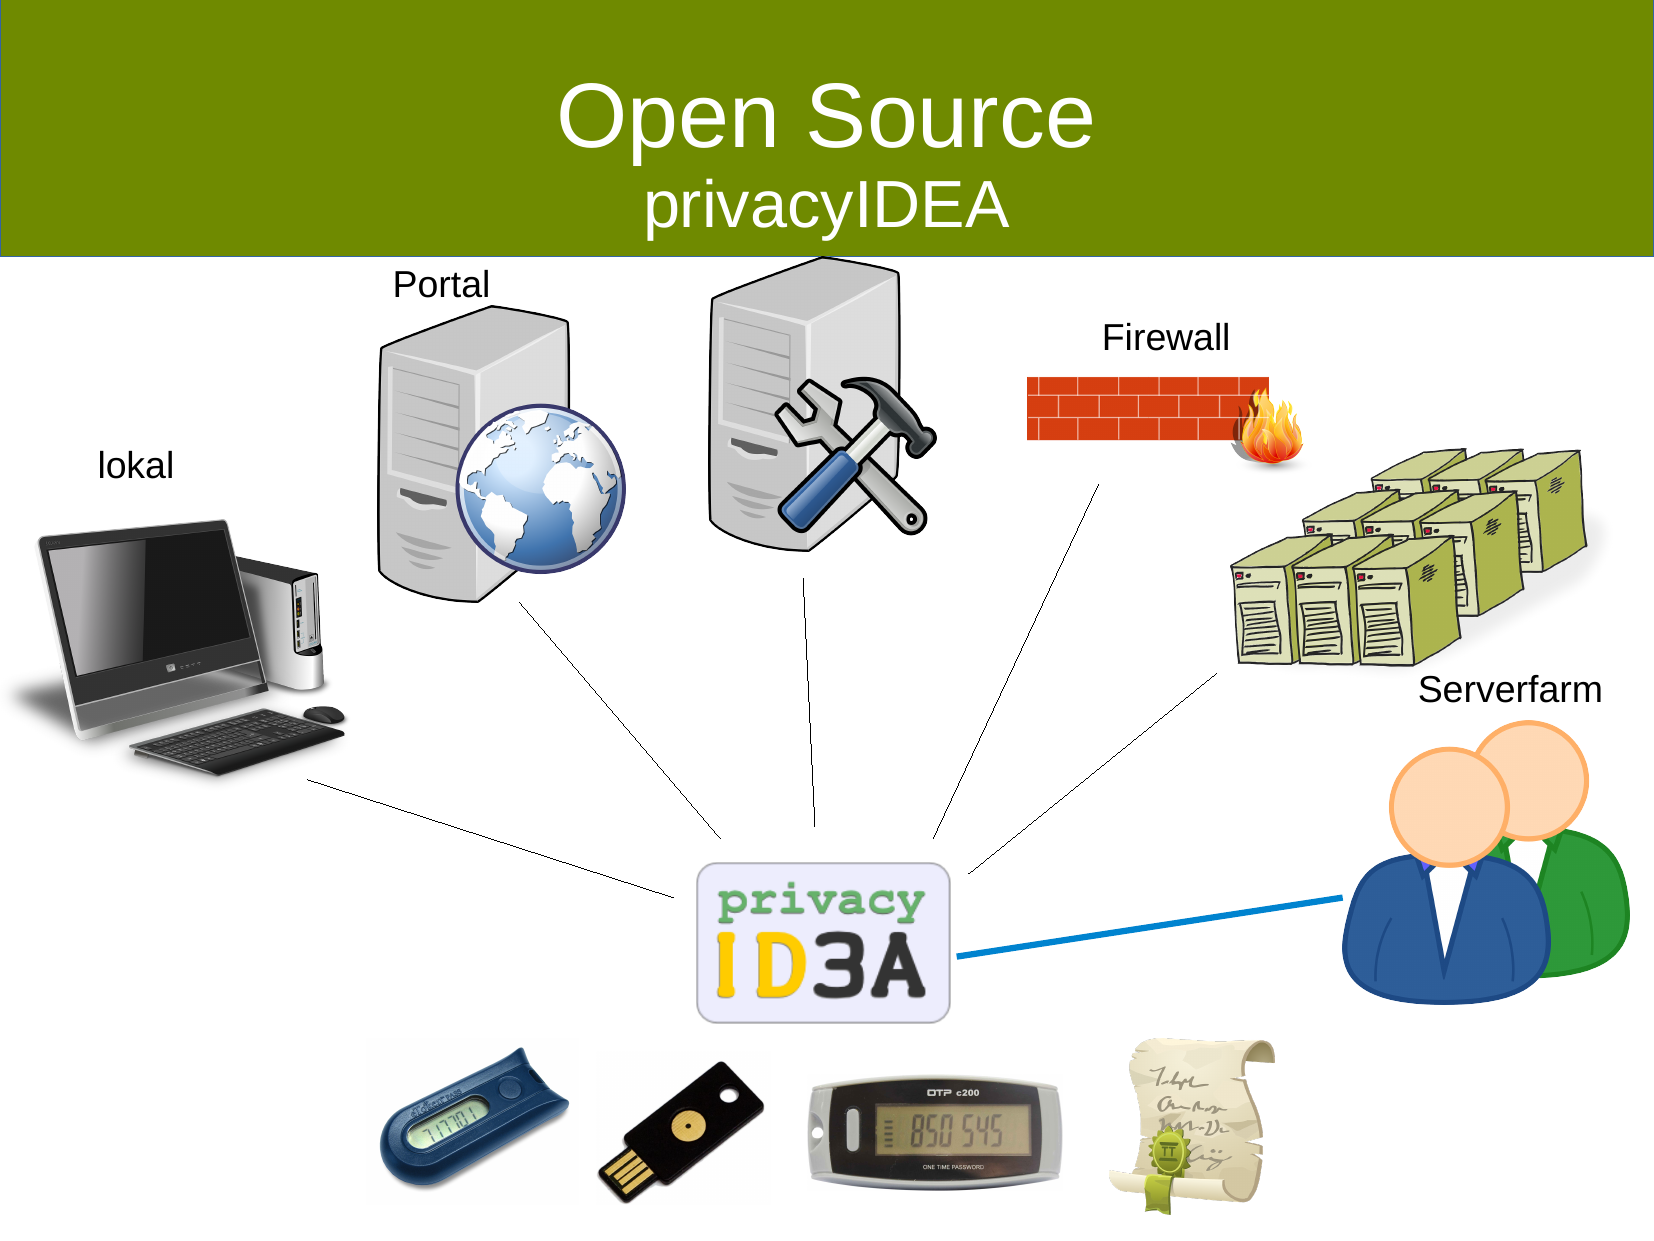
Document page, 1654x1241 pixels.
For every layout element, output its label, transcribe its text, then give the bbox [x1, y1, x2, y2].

picture [1342, 720, 1630, 1005]
picture [366, 1038, 579, 1205]
text_box Serverfarm [1403, 661, 1619, 719]
picture [1109, 1038, 1275, 1215]
picture [596, 1051, 771, 1205]
text_box Firewall [1087, 309, 1246, 367]
picture [0, 519, 355, 792]
picture [708, 256, 937, 552]
picture [807, 1074, 1063, 1191]
picture [696, 862, 951, 1024]
text_box Portal [377, 256, 506, 314]
title Open Source privacyIDEA [82, 49, 1571, 257]
text_box lokal [82, 436, 190, 494]
picture [1027, 354, 1619, 685]
picture [377, 305, 626, 603]
